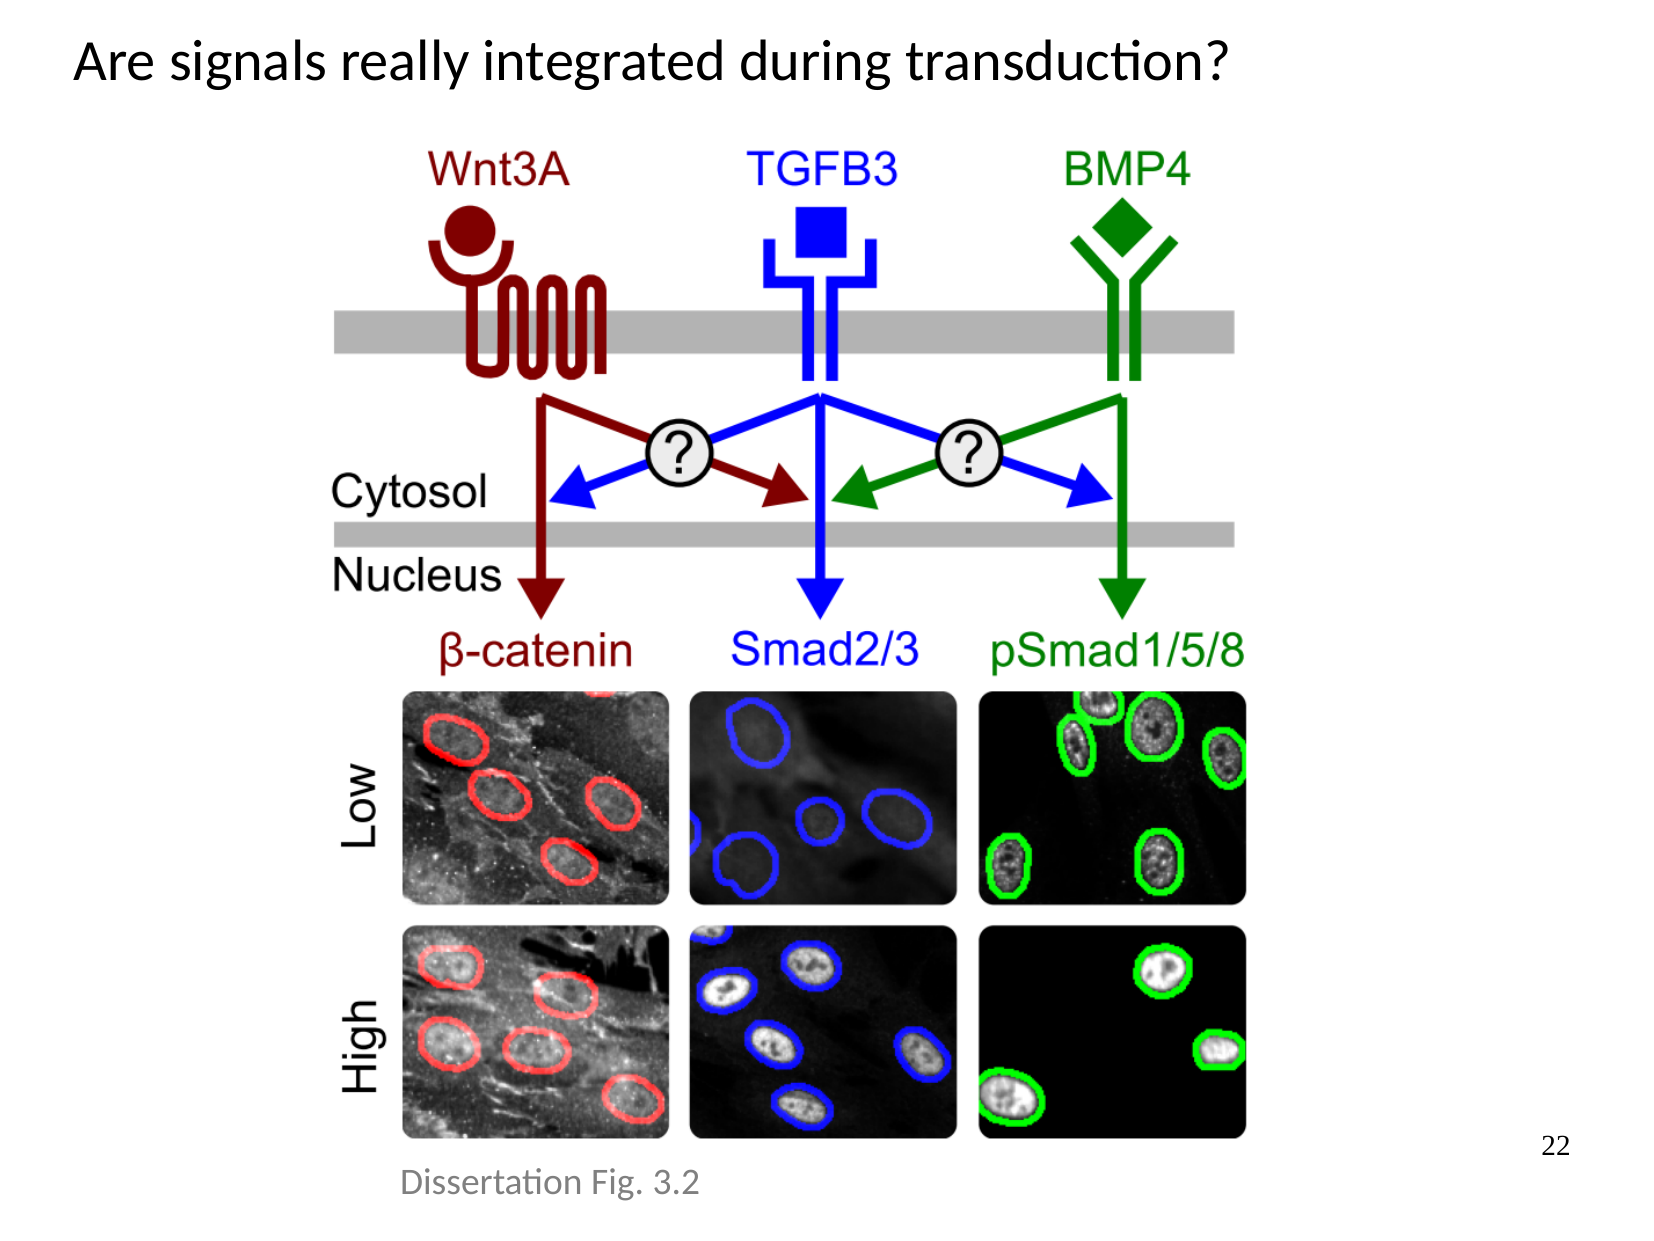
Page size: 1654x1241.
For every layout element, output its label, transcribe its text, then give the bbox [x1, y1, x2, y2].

picture [318, 147, 1251, 1142]
text_box Dissertation Fig. 3.2 [385, 1159, 1182, 1241]
text_box Are signals really integrated during transduction? [59, 29, 1536, 148]
